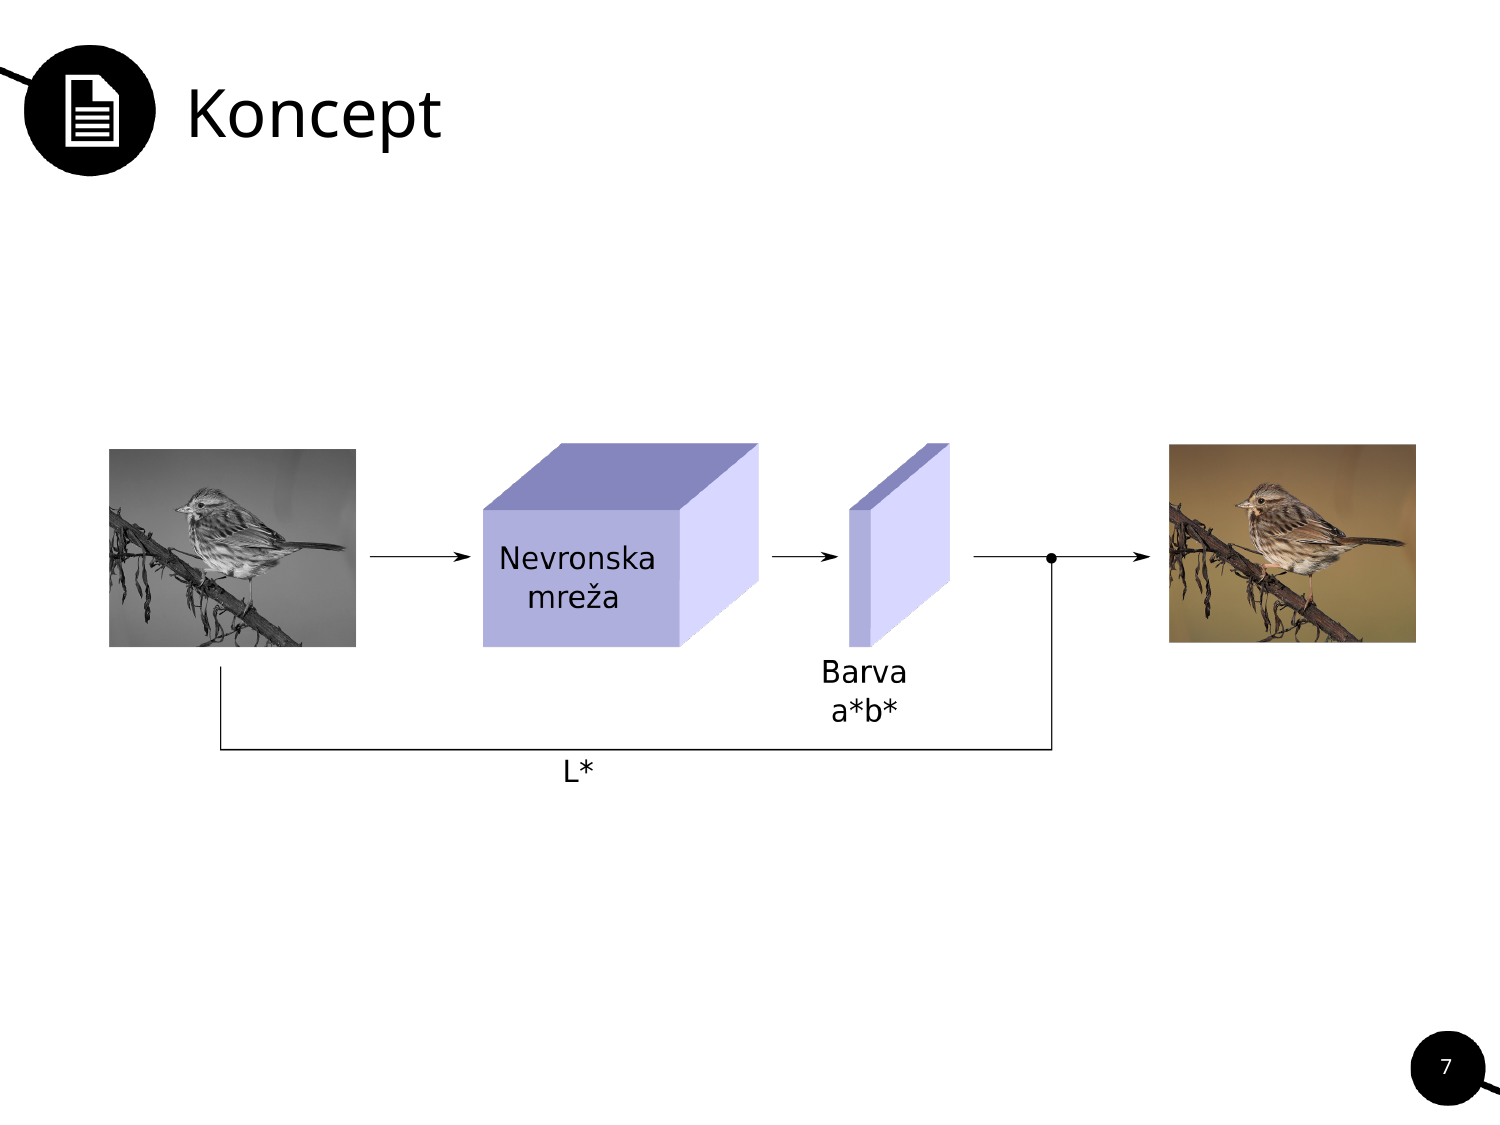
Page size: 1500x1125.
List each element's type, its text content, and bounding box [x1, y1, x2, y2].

picture [0, 0, 1500, 1125]
title Koncept [170, 45, 1425, 177]
